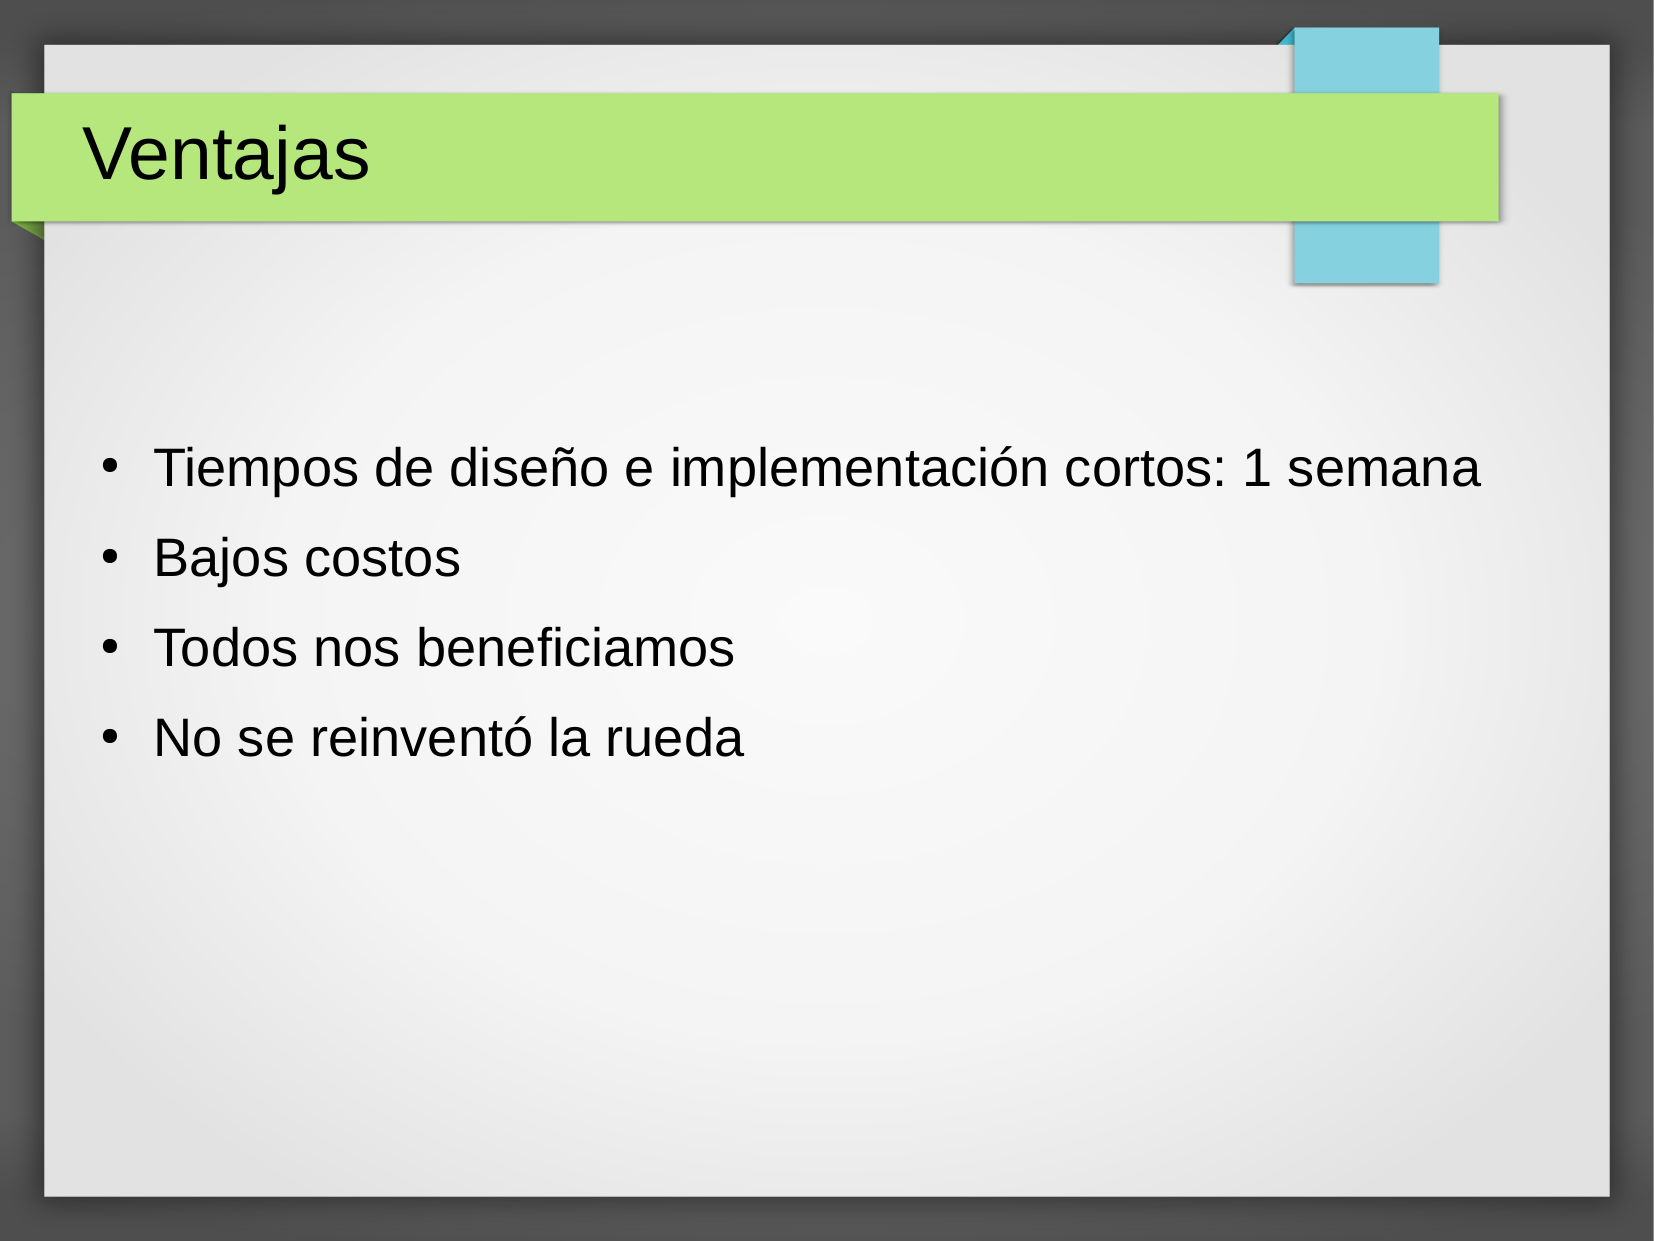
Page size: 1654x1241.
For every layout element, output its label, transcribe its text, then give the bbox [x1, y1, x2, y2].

title Ventajas [82, 94, 1264, 213]
picture [0, 0, 1654, 1241]
list Tiempos de diseño e implementación cortos: 1 semana Bajos costos Todos nos beneficiamos No se reinventó la rueda [82, 437, 1571, 804]
